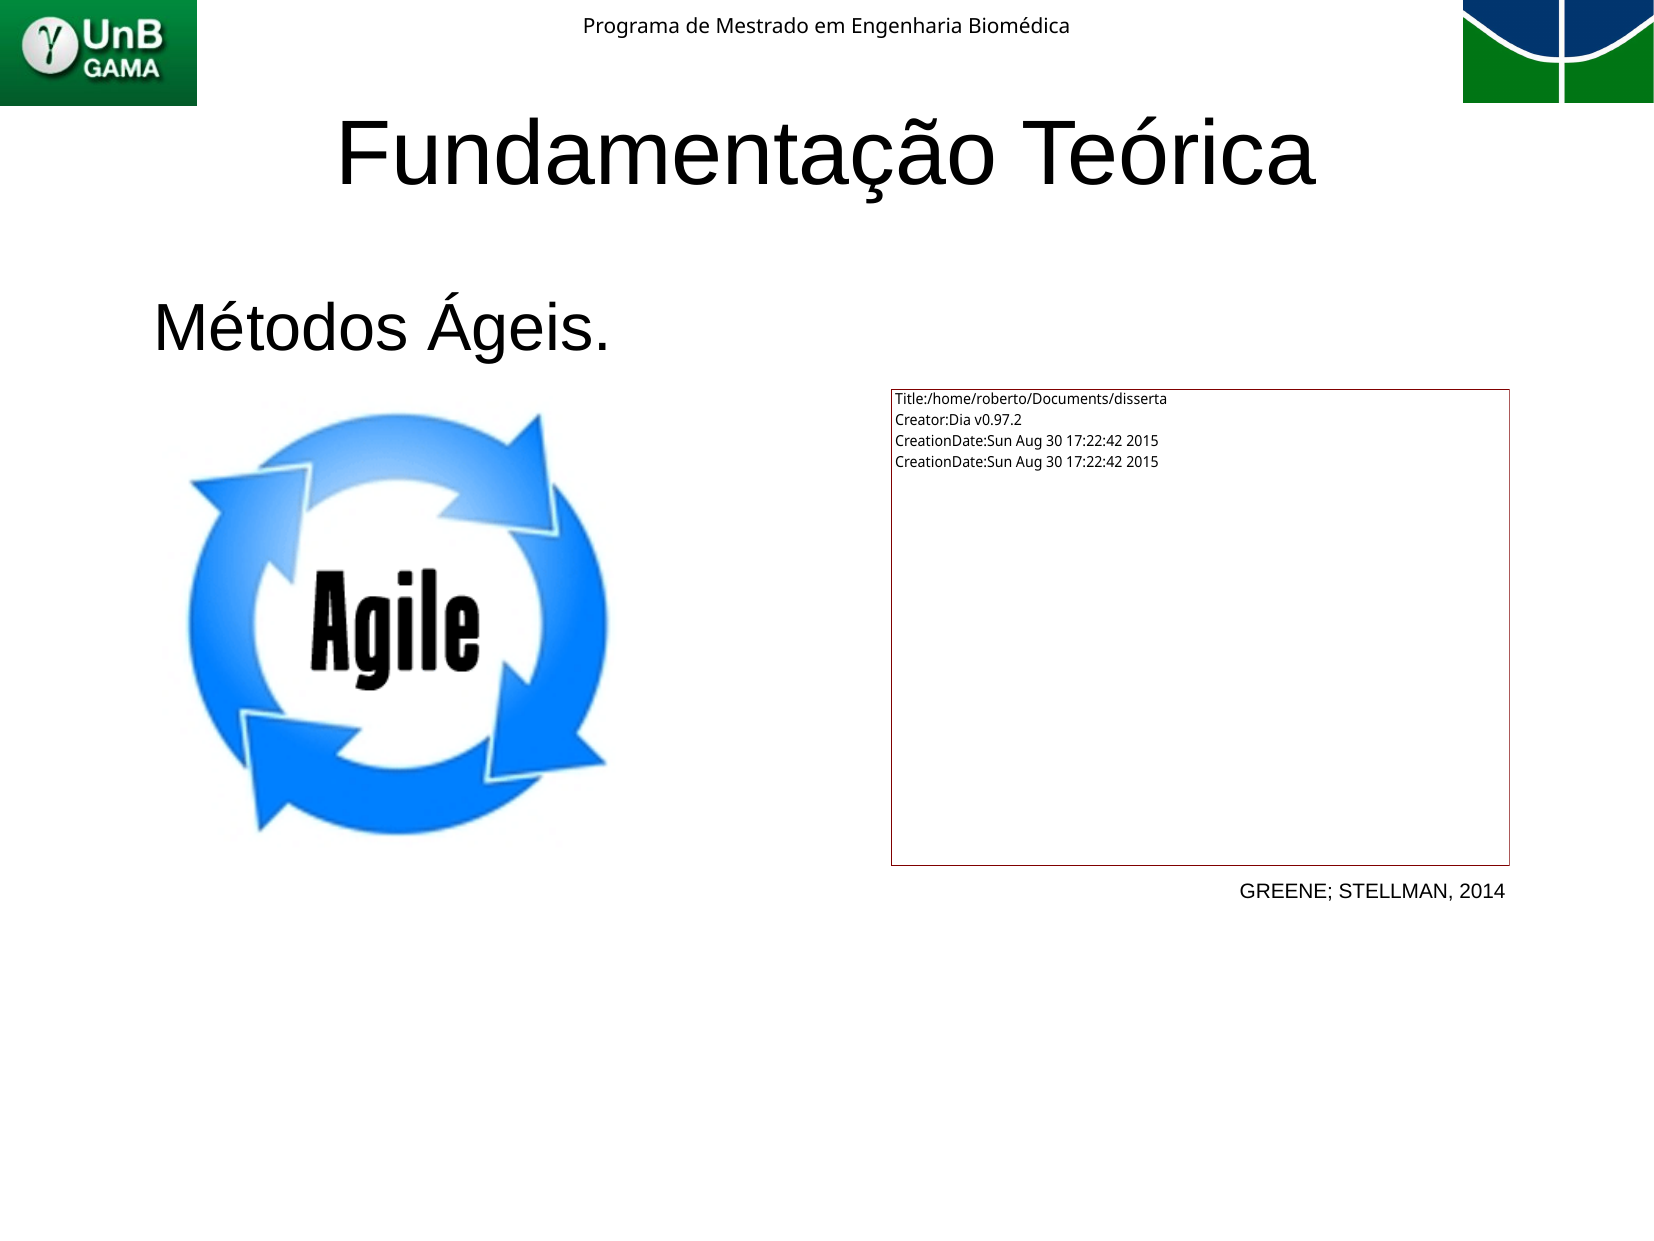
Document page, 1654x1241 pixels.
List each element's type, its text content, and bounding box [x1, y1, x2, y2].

picture [162, 396, 631, 863]
text_box GREENE; STELLMAN, 2014 [1224, 872, 1521, 911]
picture [0, 0, 197, 106]
picture [890, 387, 1510, 866]
picture [1463, 0, 1654, 103]
title Fundamentação Teórica [82, 49, 1571, 257]
list Métodos Ágeis. [82, 290, 1571, 1010]
